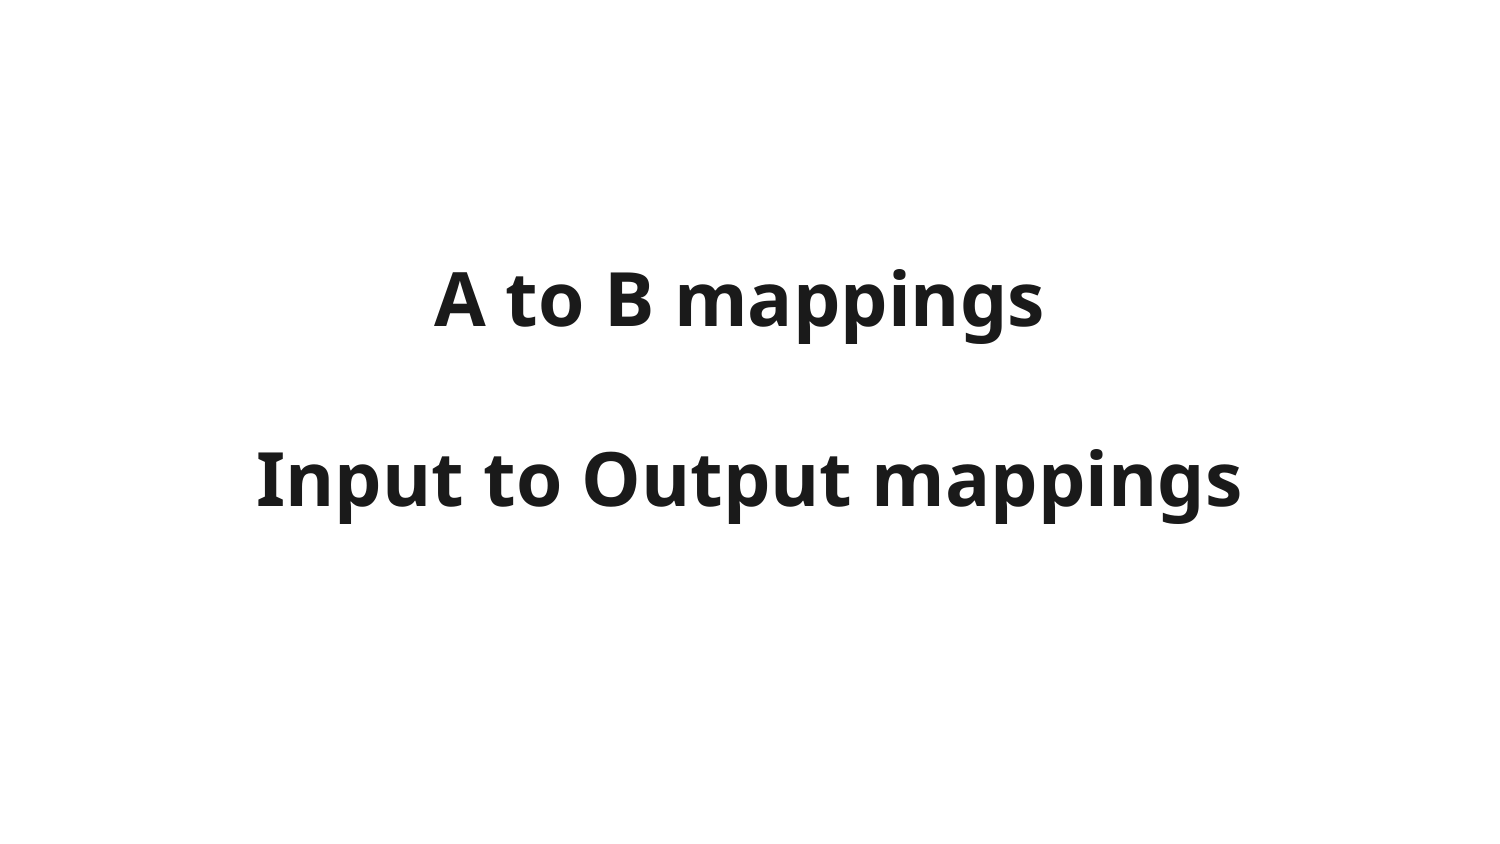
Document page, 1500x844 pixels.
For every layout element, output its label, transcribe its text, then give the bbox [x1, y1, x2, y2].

title A to B mappings Input to Output mappings [0, 141, 1500, 632]
